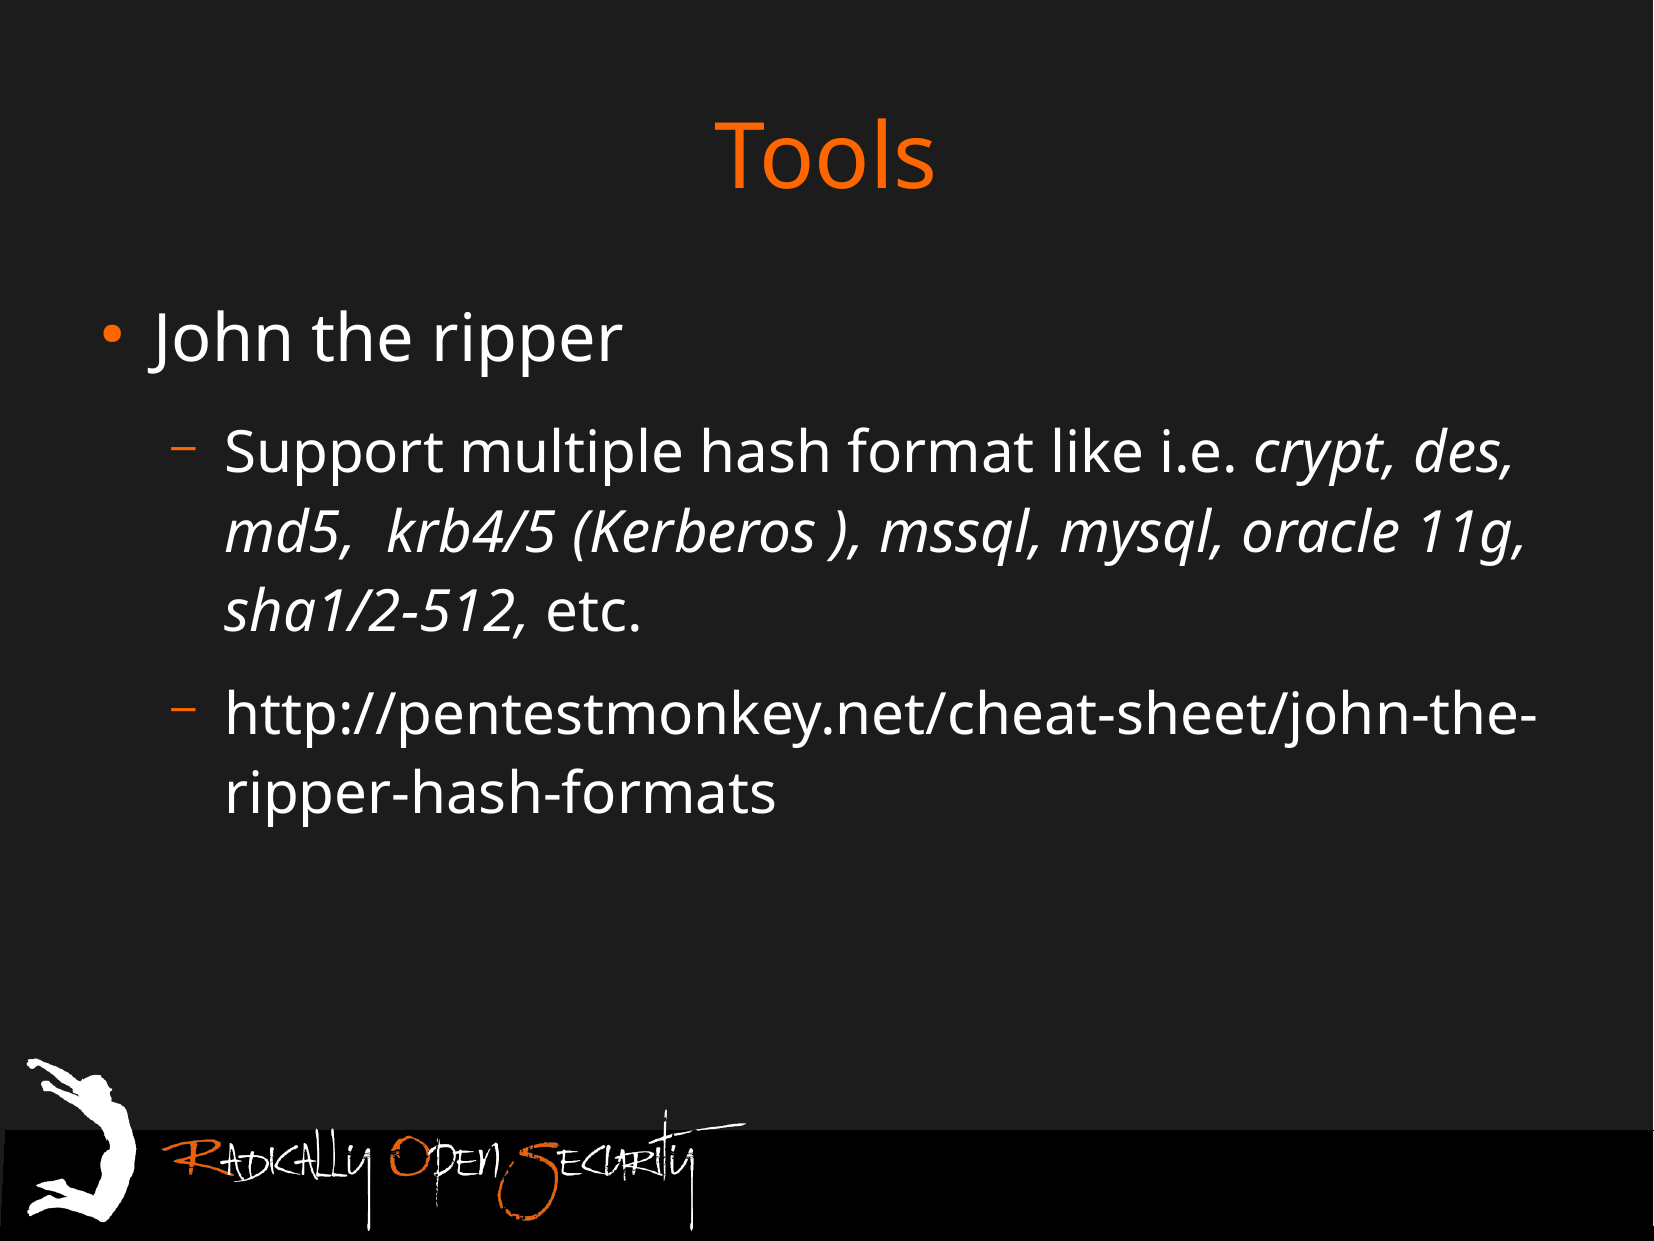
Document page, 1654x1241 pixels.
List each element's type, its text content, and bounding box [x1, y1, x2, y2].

picture [0, 1022, 778, 1241]
title Tools [82, 49, 1571, 257]
list John the ripper Support multiple hash format like i.e. crypt, des, md5, krb4/5 (Kerberos ), mssql, mysql, oracle 11g, sha1/2-512, etc. http://pentestmonkey.net/cheat-sheet/john-the-ripper-hash-formats [82, 290, 1571, 1010]
